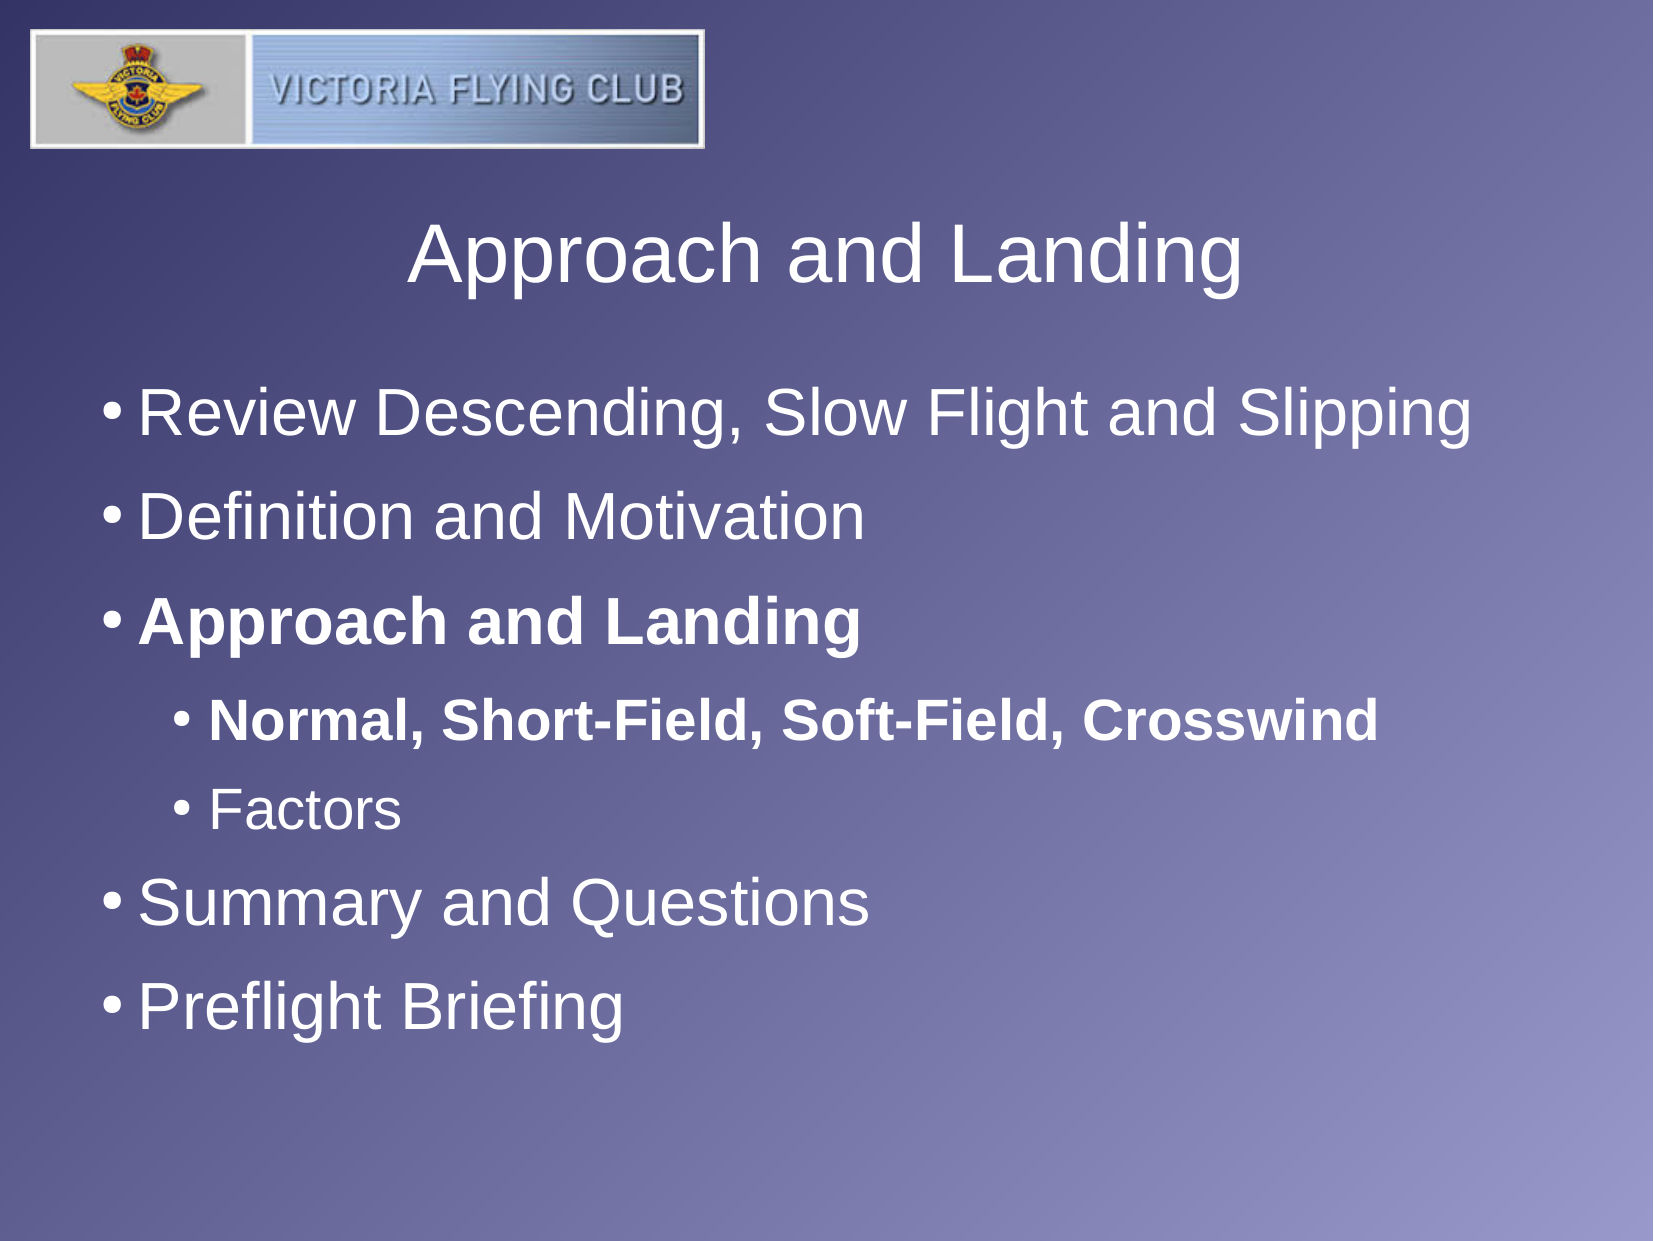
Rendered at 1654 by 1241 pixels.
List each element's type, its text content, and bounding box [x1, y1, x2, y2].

title Approach and Landing [82, 150, 1571, 358]
picture [30, 29, 705, 149]
list Review Descending, Slow Flight and Slipping Definition and Motivation Approach and Landing Normal, Short-Field, Soft-Field, Crosswind Factors Summary and Questions Preflight Briefing [82, 375, 1571, 1095]
